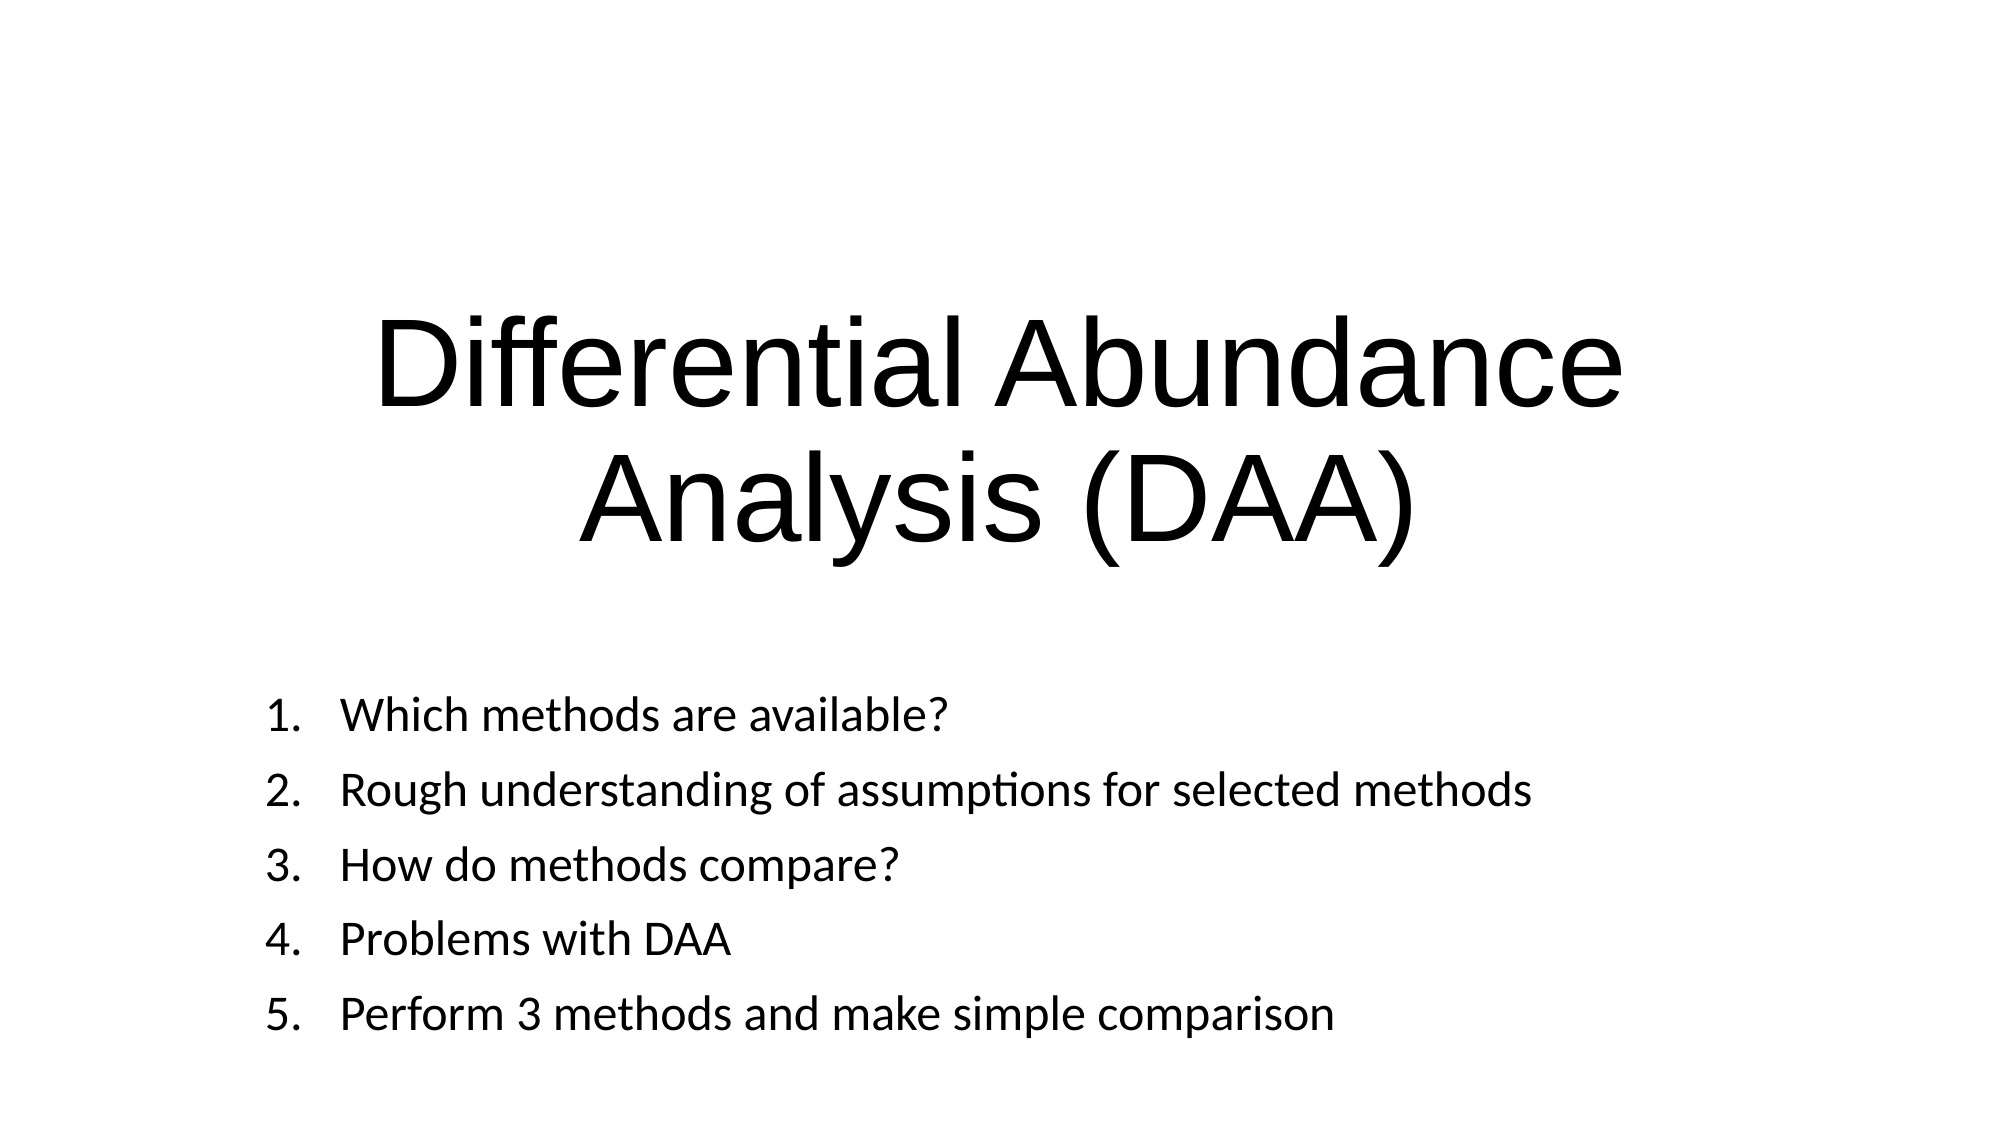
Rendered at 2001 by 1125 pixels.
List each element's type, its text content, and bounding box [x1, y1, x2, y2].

subtitle Which methods are available? Rough understanding of assumptions for selected methods How do methods compare? Problems with DAA Perform 3 methods and make simple comparison [249, 680, 1750, 1112]
title Differential Abundance Analysis (DAA) [249, 184, 1750, 576]
